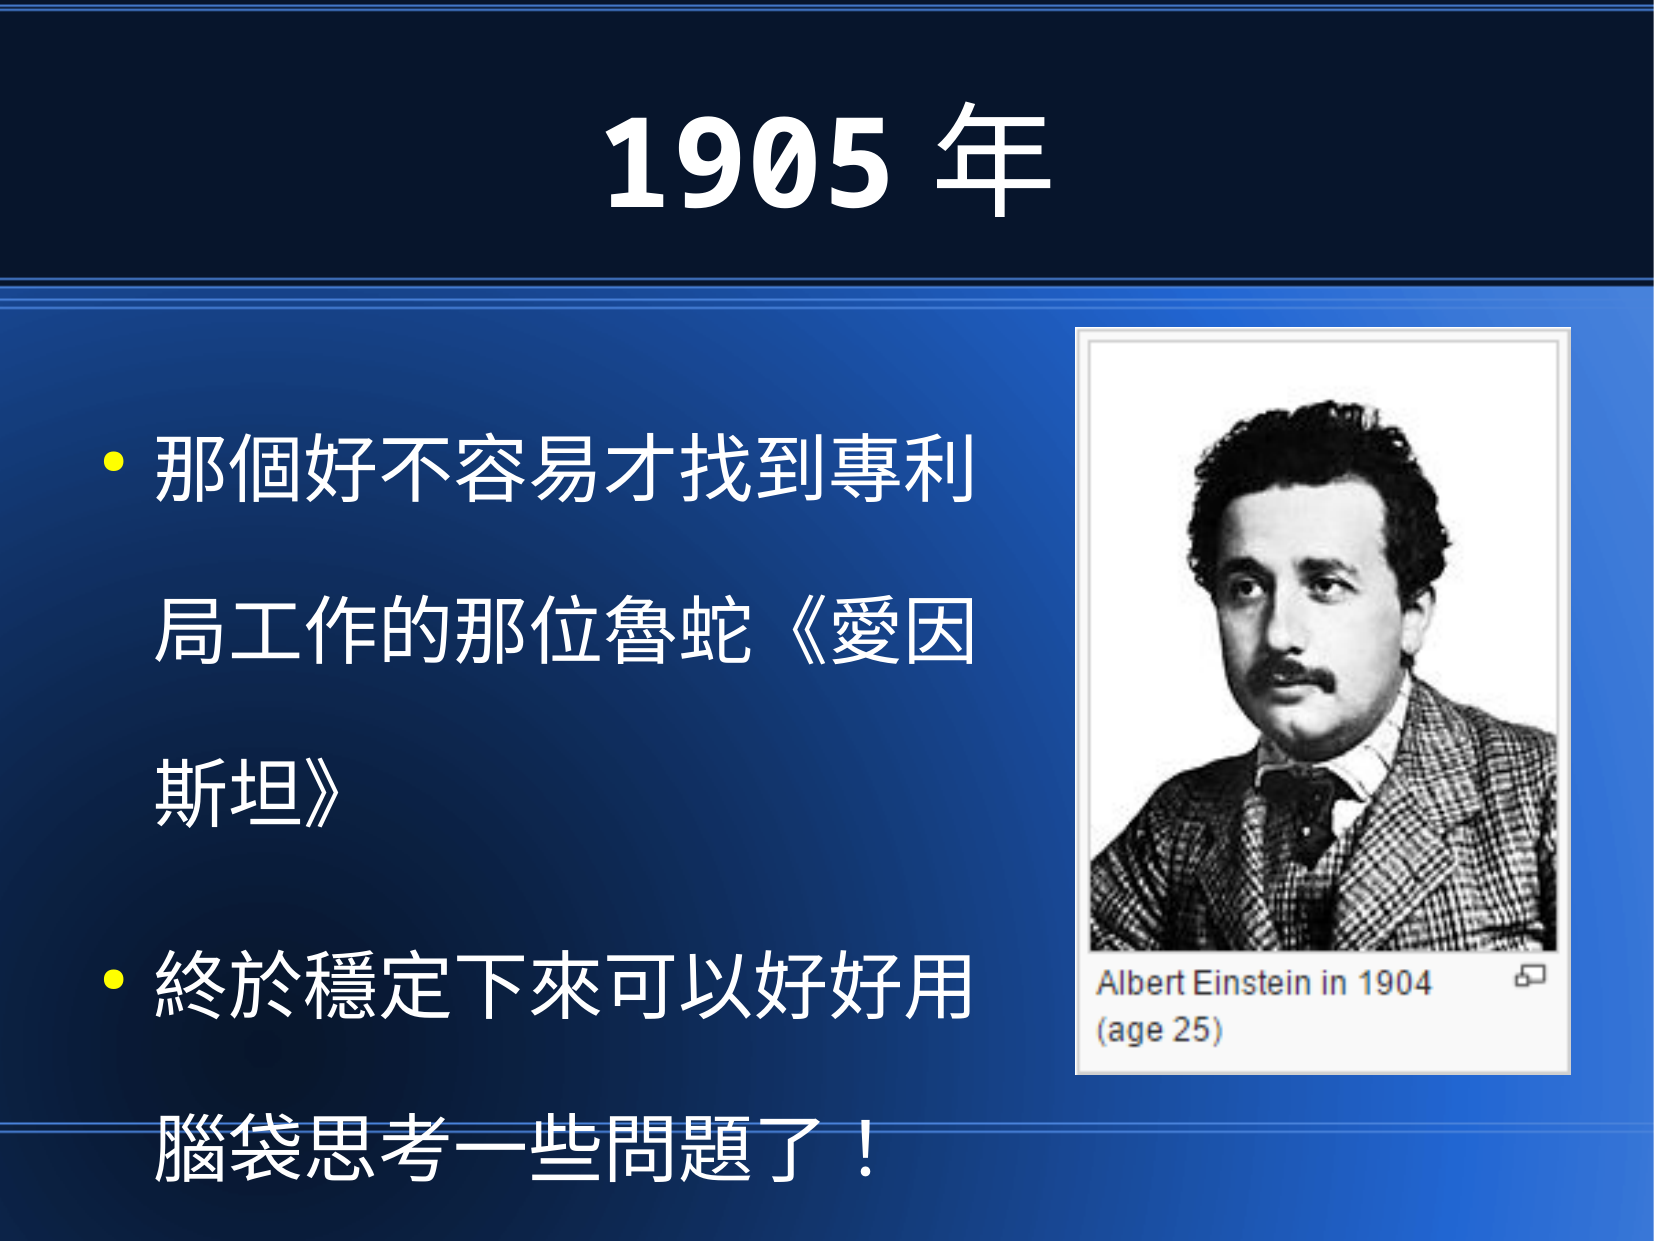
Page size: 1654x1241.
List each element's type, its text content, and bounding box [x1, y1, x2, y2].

picture [0, 0, 1654, 1241]
list 那個好不容易才找到專利局工作的那位魯蛇《愛因斯坦》 終於穩定下來可以好好用腦袋思考一些問題了！ [82, 355, 1016, 1241]
title 1905年 [82, 49, 1571, 257]
